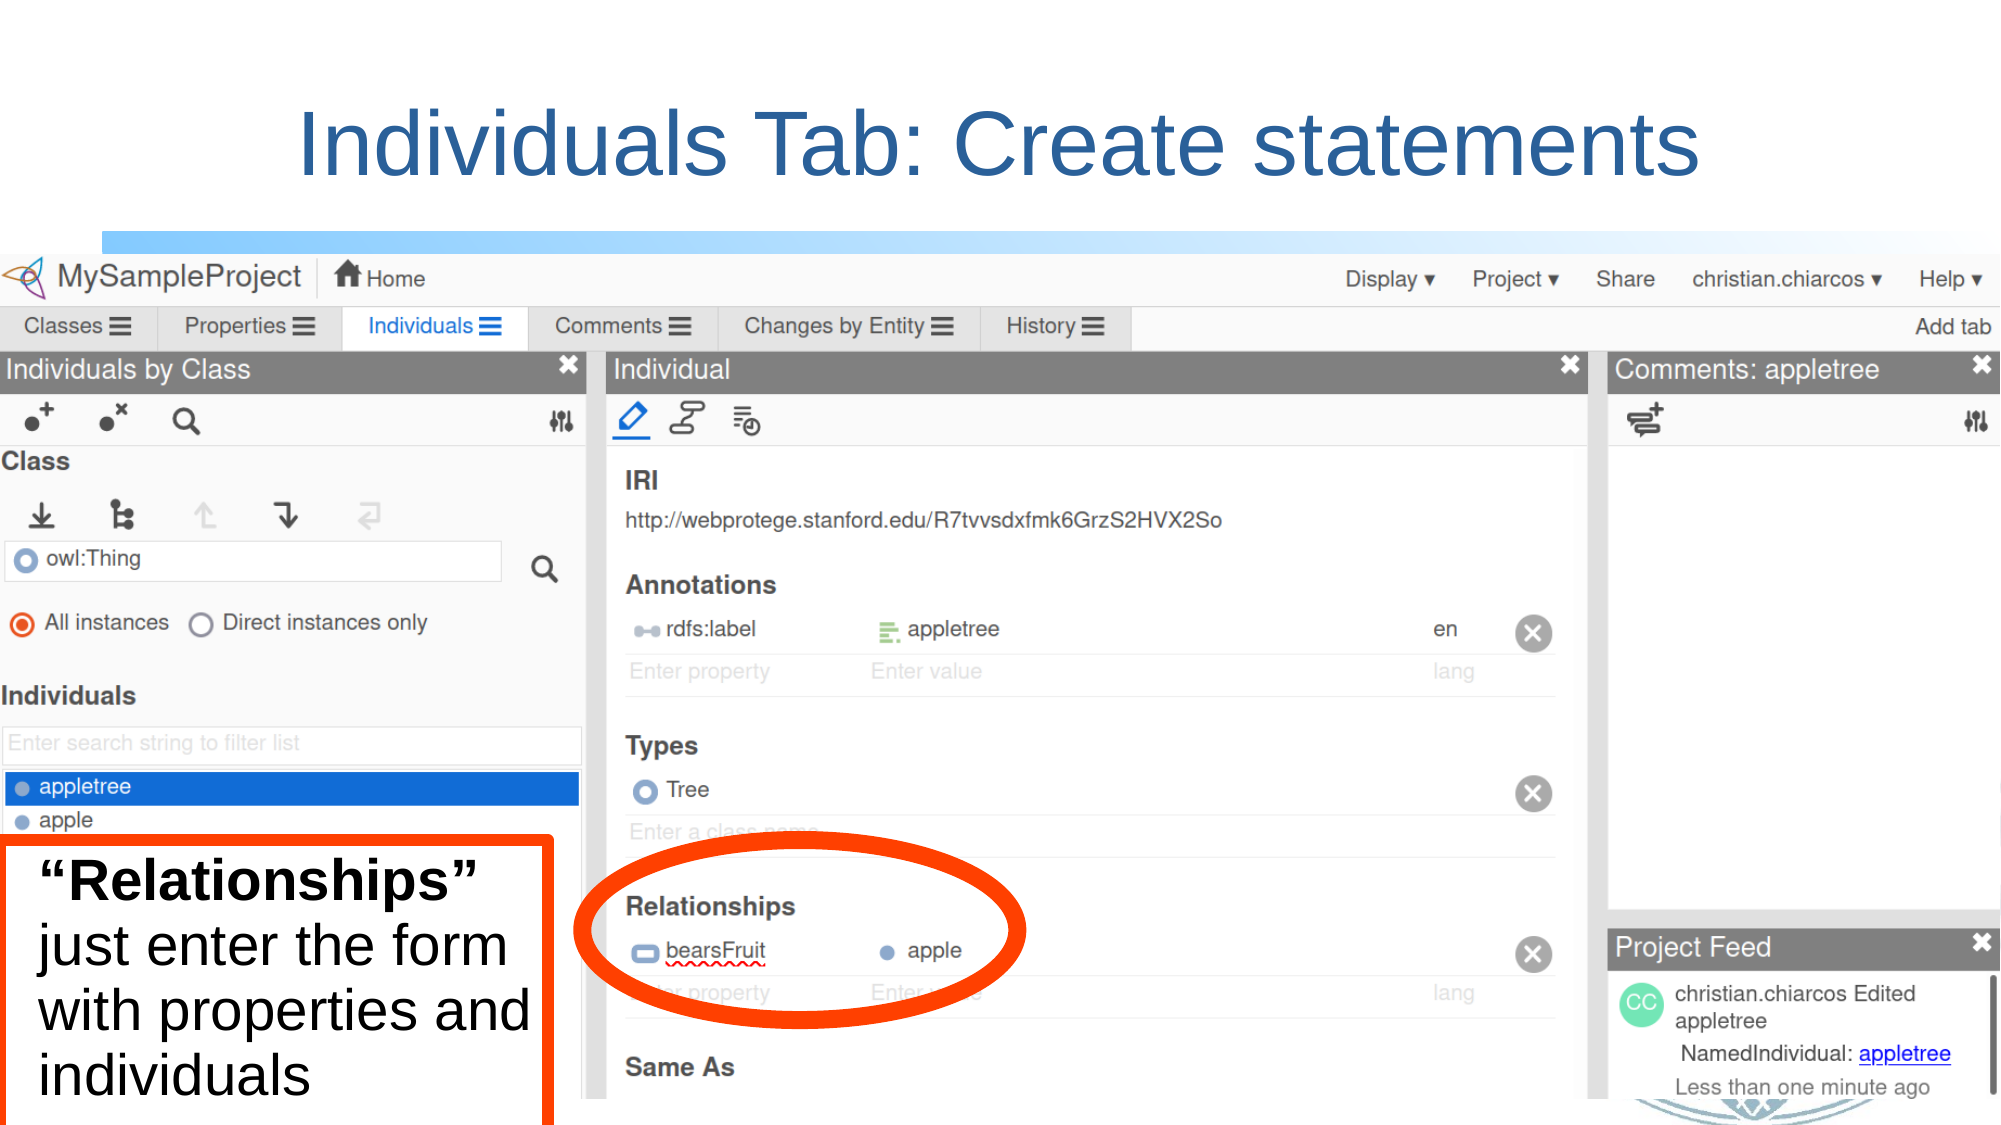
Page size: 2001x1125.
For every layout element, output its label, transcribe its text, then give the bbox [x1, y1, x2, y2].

text_box [582, 840, 1018, 1021]
picture [0, 254, 2001, 1125]
text_box [0, 840, 548, 1125]
title Individuals Tab: Create statements [99, 45, 1900, 233]
